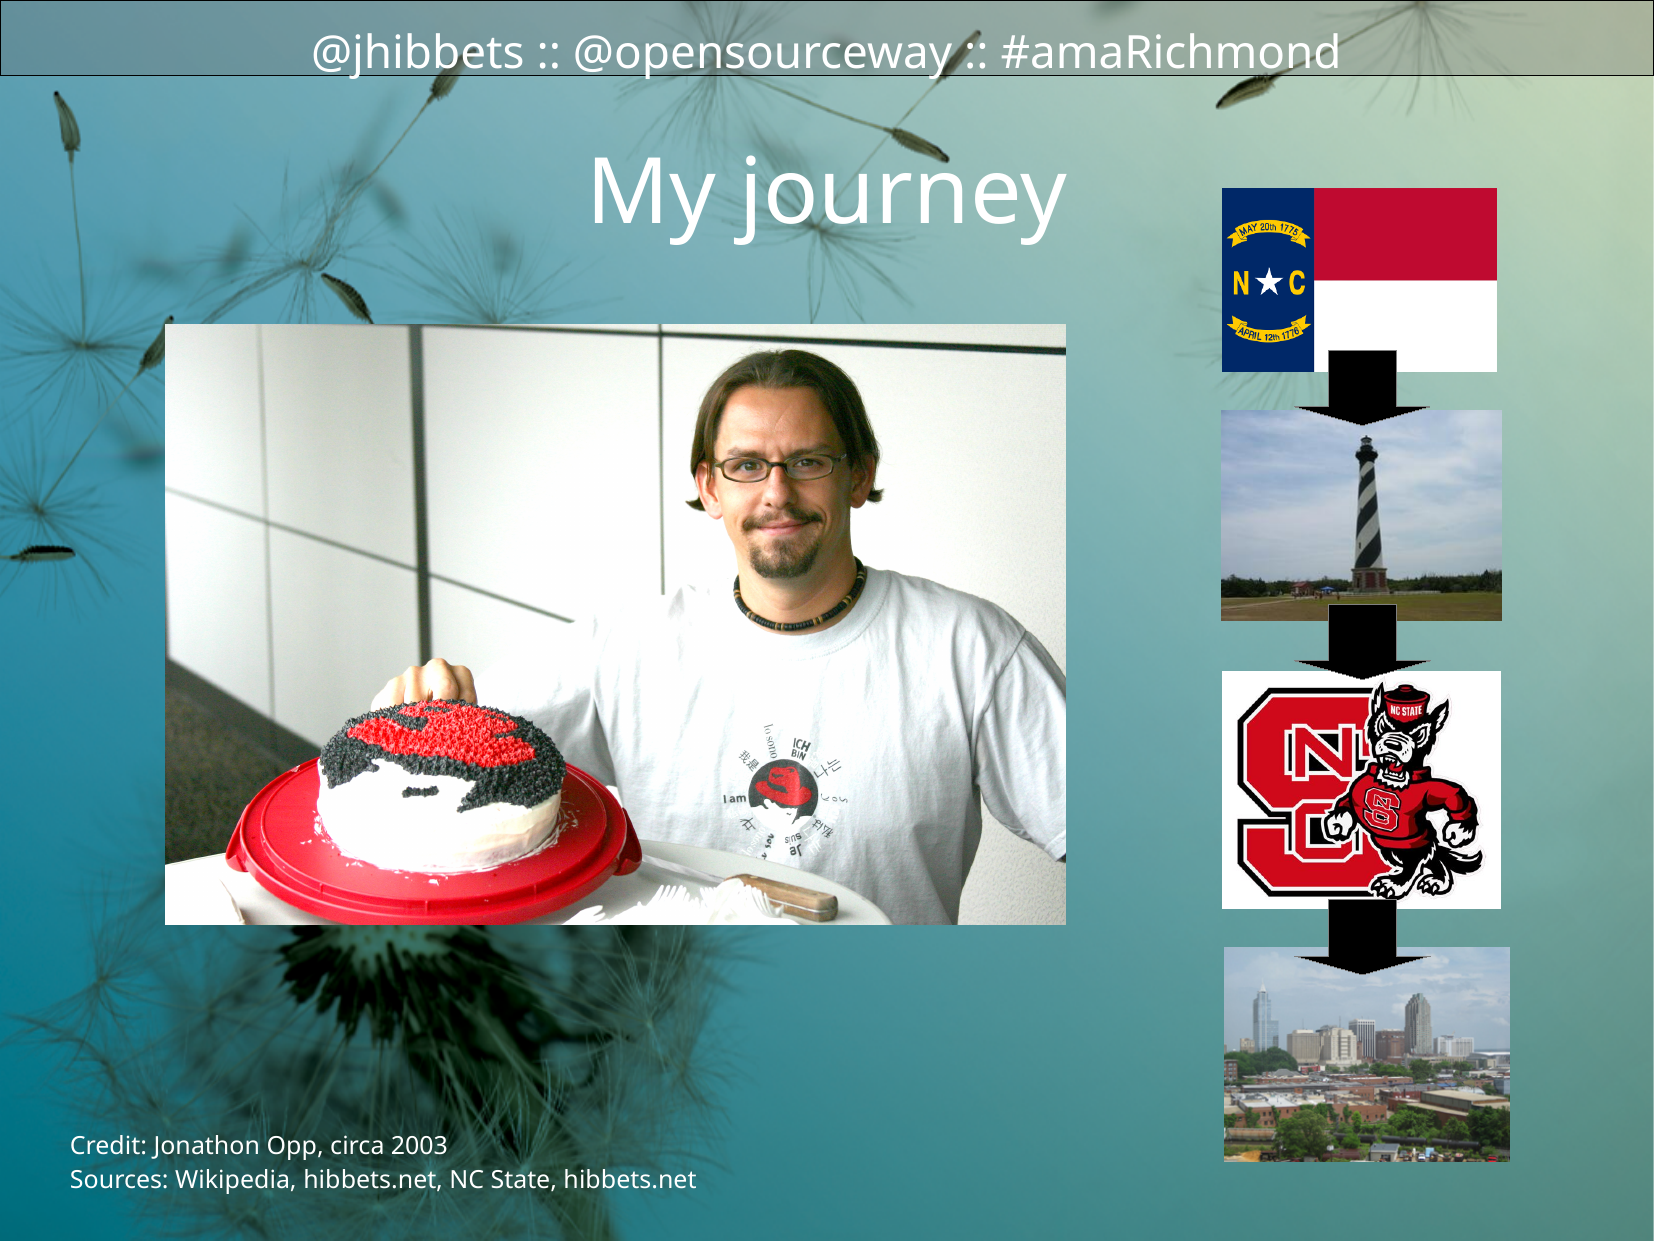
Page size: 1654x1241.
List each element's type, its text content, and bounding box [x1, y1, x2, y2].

text_box [1294, 350, 1430, 426]
title My journey [82, 84, 1571, 292]
text_box [1294, 604, 1431, 680]
text_box Credit: Jonathon Opp, circa 2003 Sources: Wikipedia, hibbets.net, NC State, hibbets.net [55, 1120, 721, 1186]
picture [0, 76, 1654, 1241]
text_box [1294, 899, 1431, 975]
